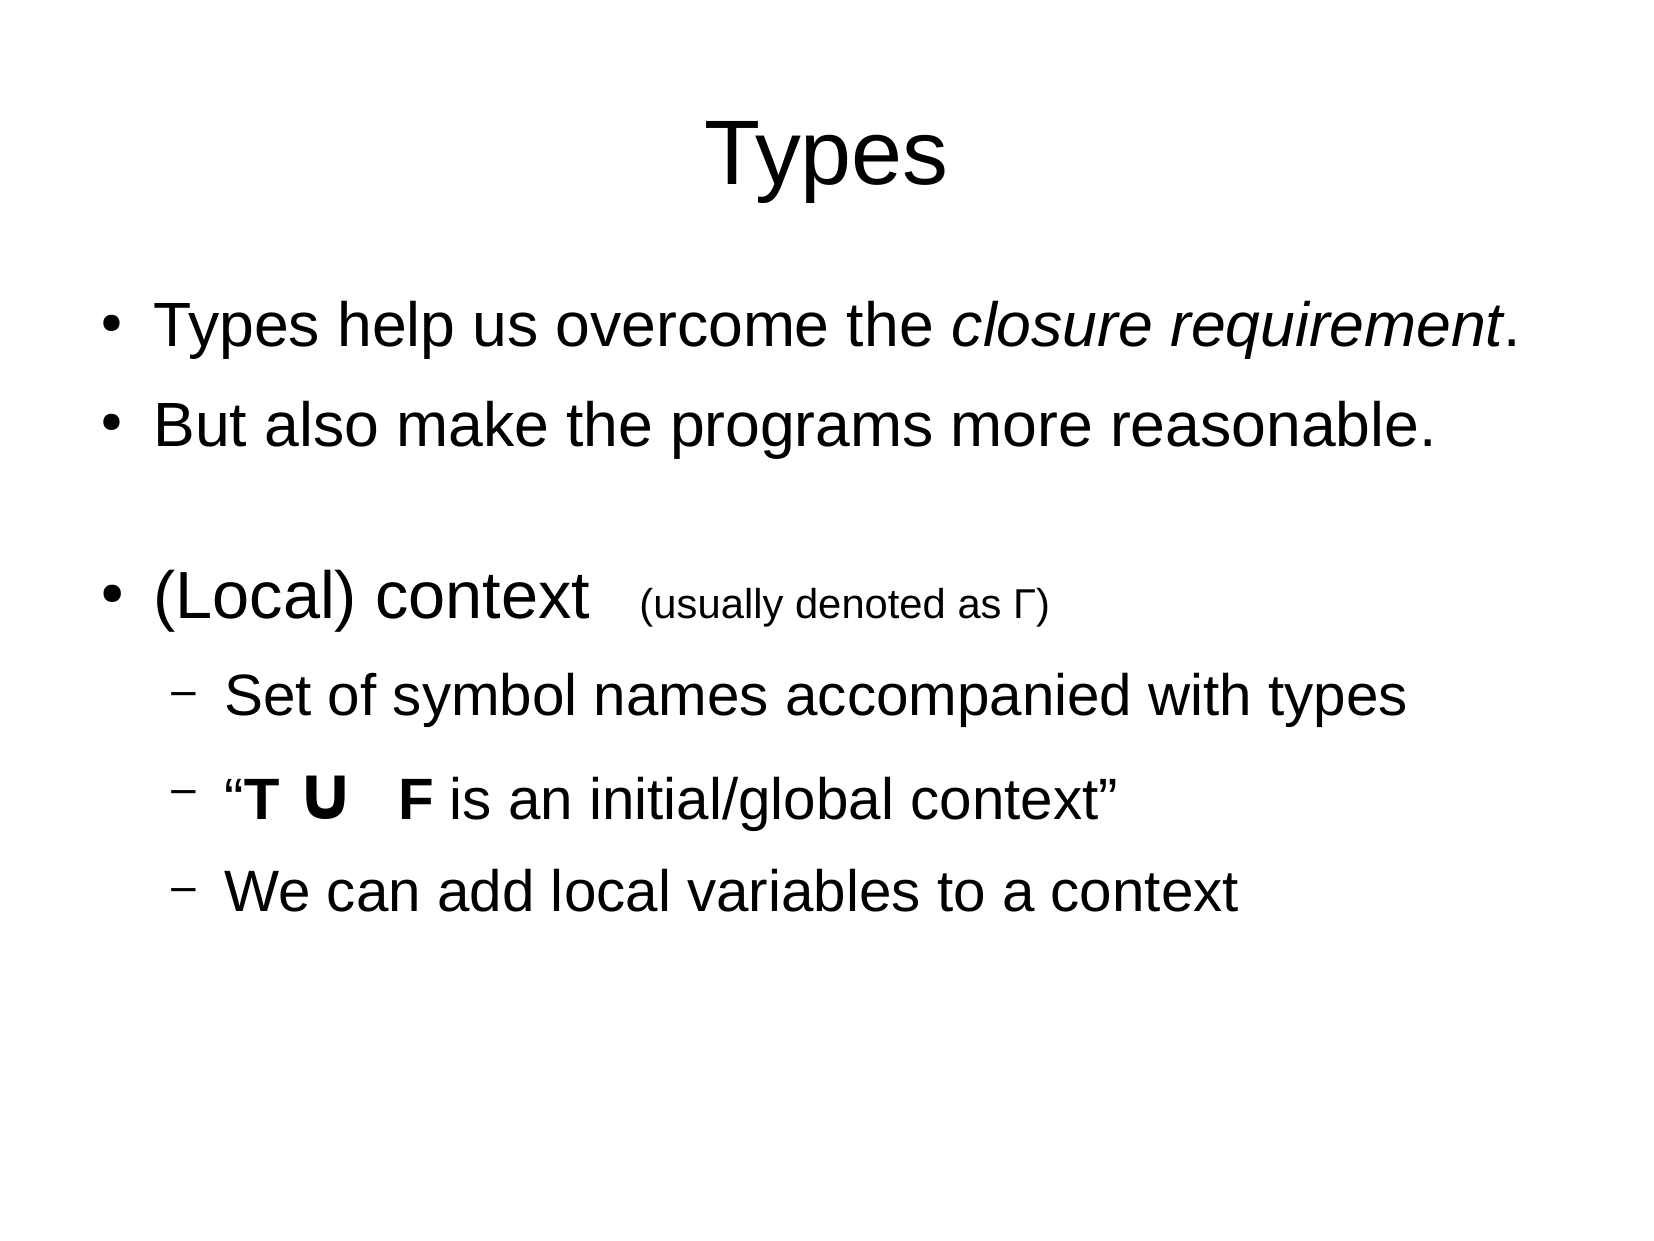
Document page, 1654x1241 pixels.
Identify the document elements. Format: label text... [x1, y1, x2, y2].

title Types [82, 49, 1571, 257]
list Types help us overcome the closure requirement. But also make the programs more reasonable. (Local) context (usually denoted as Γ) Set of symbol names accompanied with types “T ∪ F is an initial/global context” We can add local variables to a context [82, 290, 1538, 1111]
